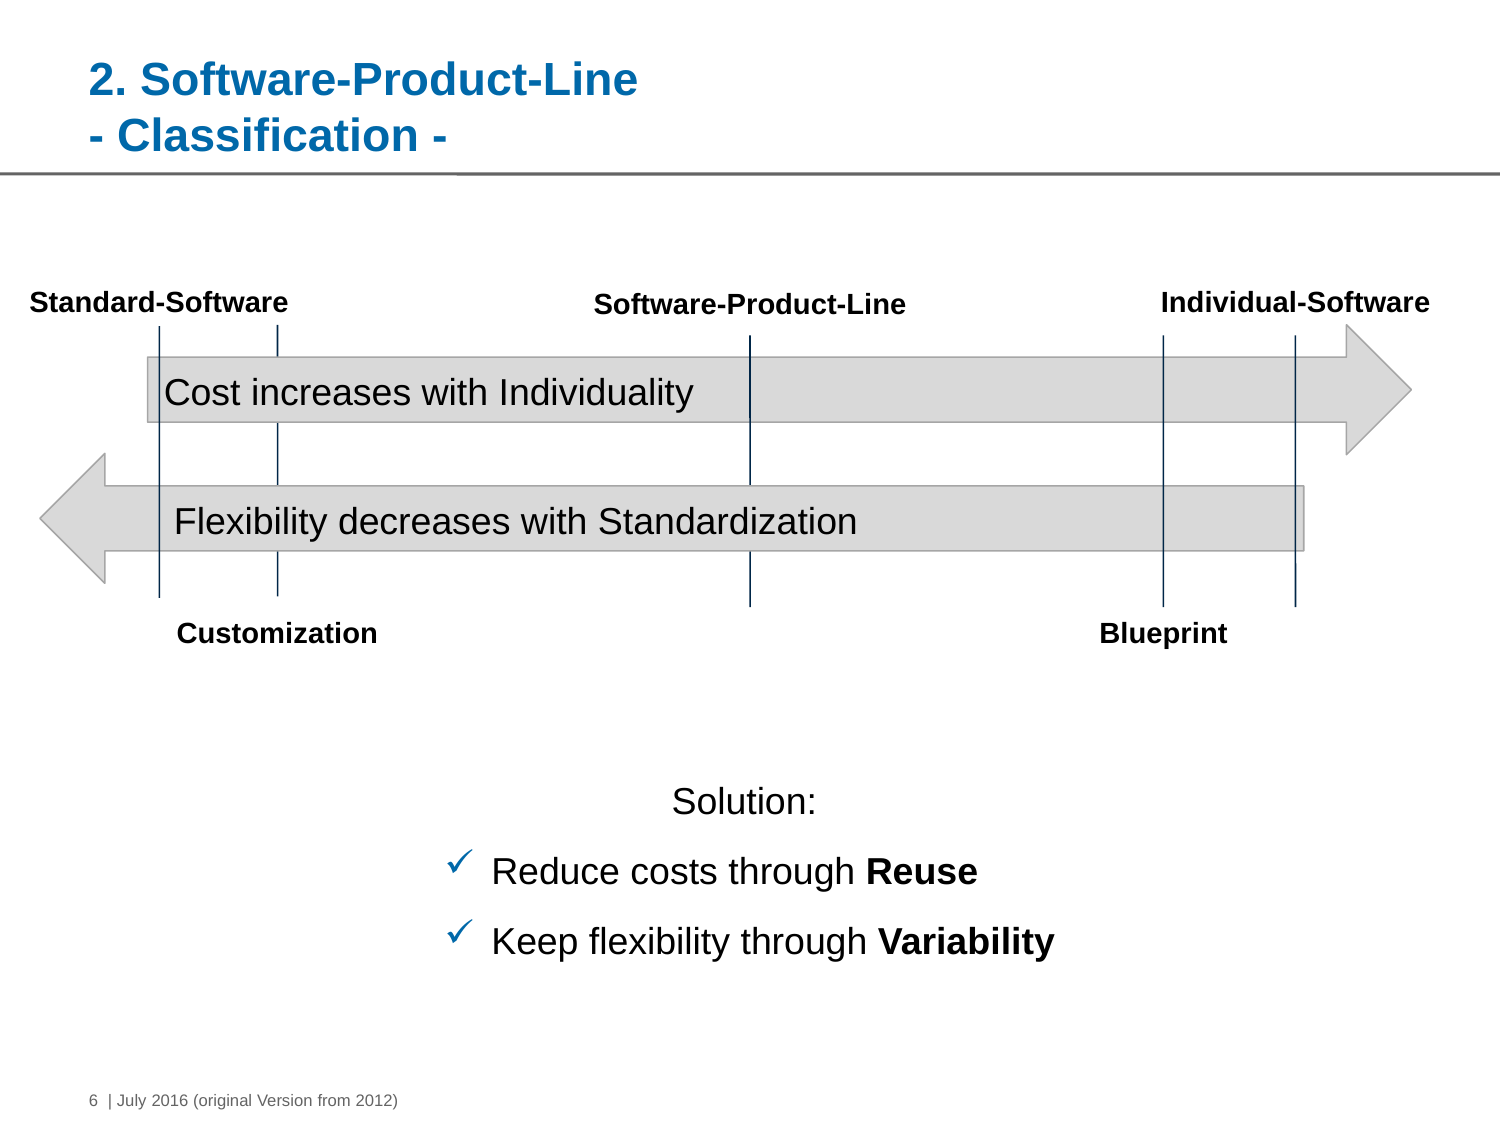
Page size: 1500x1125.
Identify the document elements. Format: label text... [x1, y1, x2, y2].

text_box Standard-Software [14, 275, 304, 326]
text_box [1165, 485, 1294, 551]
text_box Customization [161, 607, 393, 657]
text_box [751, 357, 1162, 423]
text_box Individual-Software [1146, 275, 1446, 326]
text_box Flexibility decreases with Standardization [161, 490, 873, 550]
text_box [161, 357, 749, 423]
text_box [1165, 357, 1294, 423]
text_box Software-Product-Line [578, 277, 922, 328]
title 2. Software-Product-Line - Classification - [0, 40, 1223, 168]
text_box Blueprint [1084, 607, 1243, 657]
text_box [39, 453, 158, 584]
text_box [161, 485, 1162, 551]
text_box Solution: Reduce costs through Reuse Keep flexibility through Variability [429, 769, 1070, 970]
text_box [1297, 326, 1412, 455]
text_box Cost increases with Individuality [148, 360, 709, 421]
text_box [147, 357, 158, 423]
text_box [1297, 485, 1304, 551]
